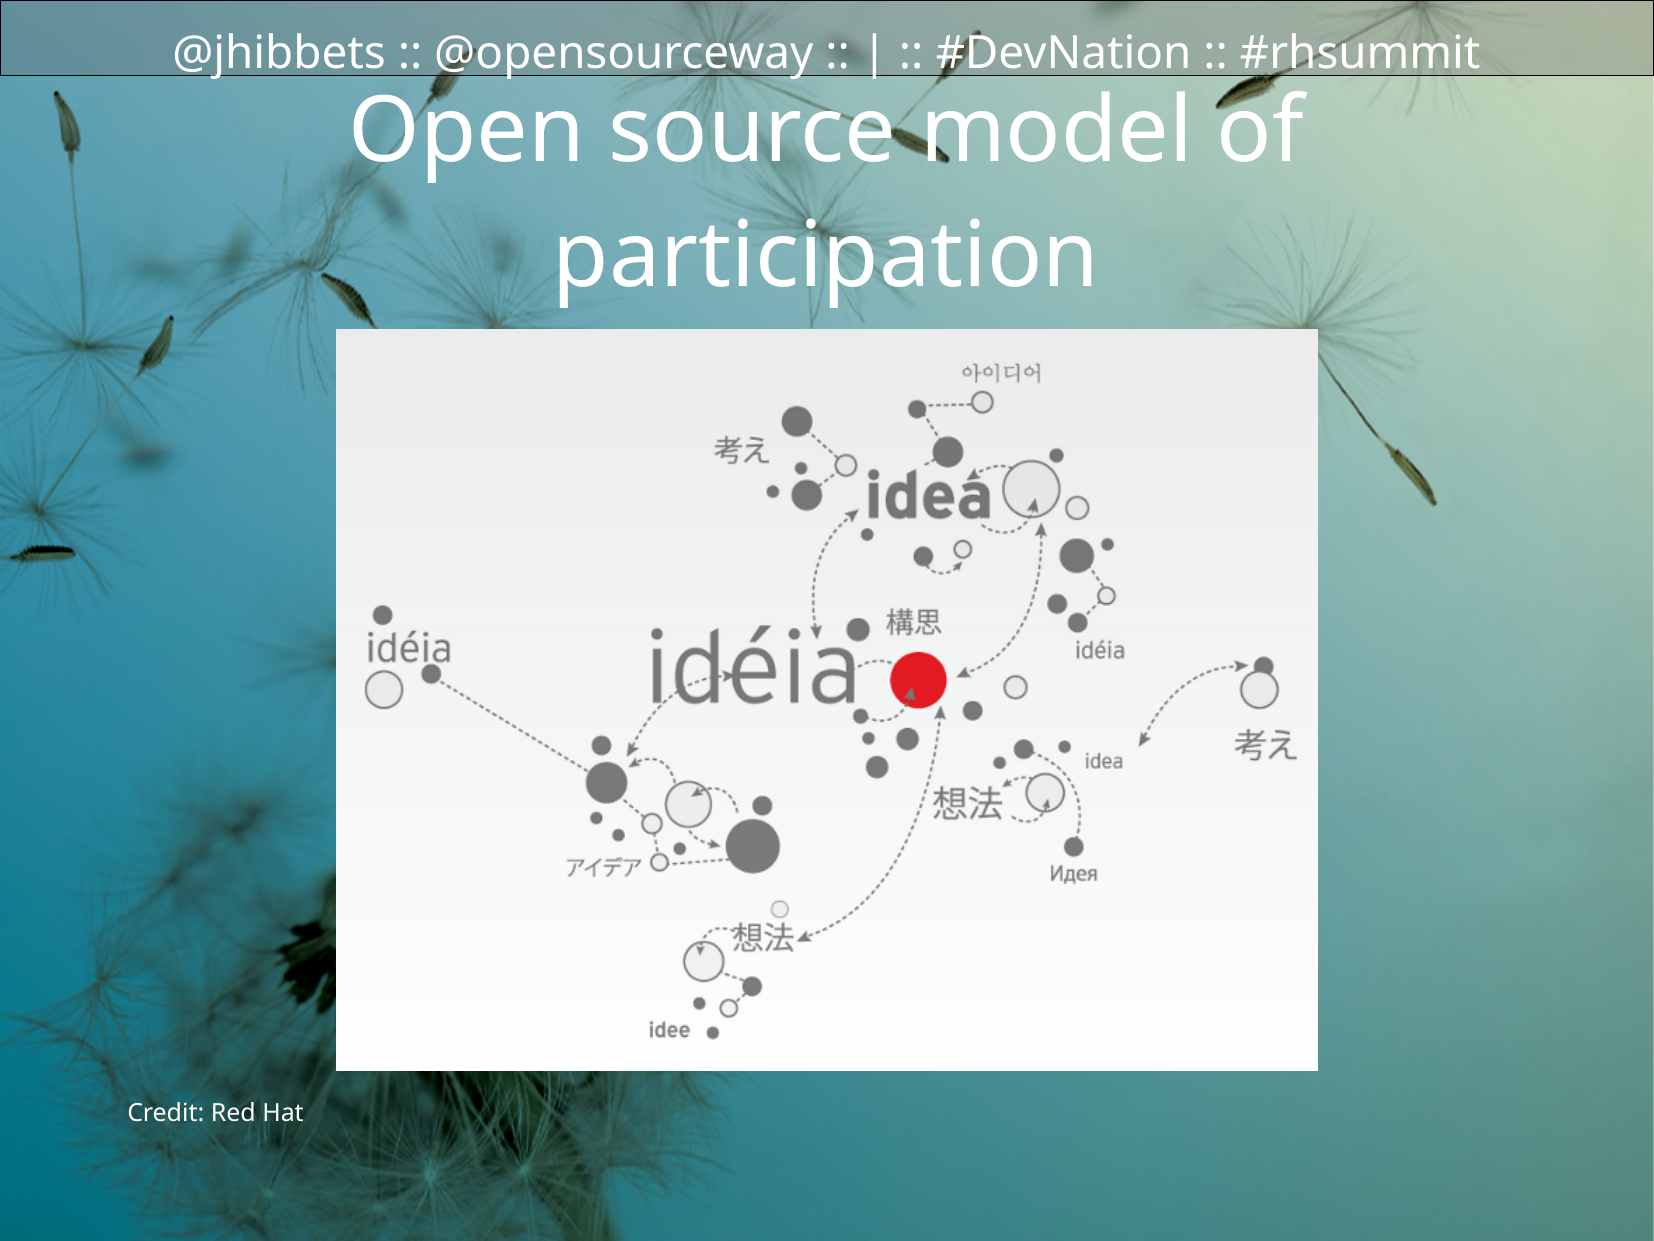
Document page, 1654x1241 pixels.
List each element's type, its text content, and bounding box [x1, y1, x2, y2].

text_box Credit: Red Hat [112, 1087, 325, 1128]
title Open source model of participation [82, 84, 1571, 292]
picture [0, 76, 1654, 1241]
